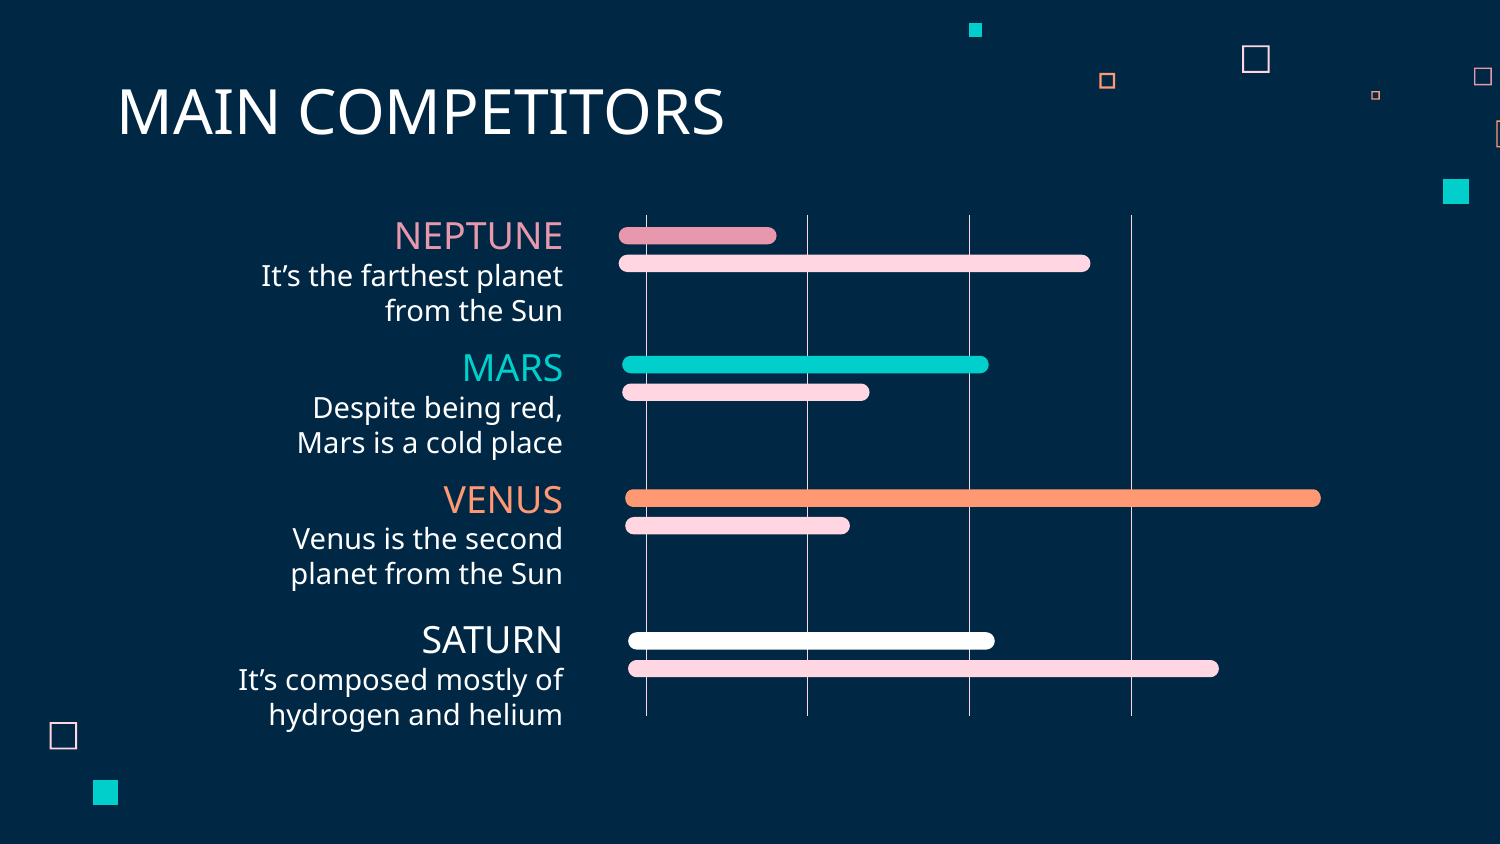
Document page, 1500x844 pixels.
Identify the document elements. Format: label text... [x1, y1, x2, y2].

text_box [618, 254, 1091, 273]
text_box [628, 632, 995, 650]
title SATURN [269, 611, 579, 645]
title MARS [269, 339, 579, 374]
text_box [618, 227, 777, 245]
title NEPTUNE [269, 208, 579, 242]
subtitle Despite being red, Mars is a cold place [224, 374, 579, 480]
text_box [622, 355, 989, 374]
subtitle It’s composed mostly of hydrogen and helium [187, 645, 579, 752]
text_box [625, 489, 1321, 507]
text_box [622, 383, 870, 401]
title VENUS [269, 471, 579, 505]
title MAIN COMPETITORS [101, 67, 878, 163]
subtitle It’s the farthest planet from the Sun [211, 242, 579, 349]
text_box [628, 660, 1219, 678]
text_box [625, 516, 850, 535]
subtitle Venus is the second planet from the Sun [187, 505, 579, 612]
